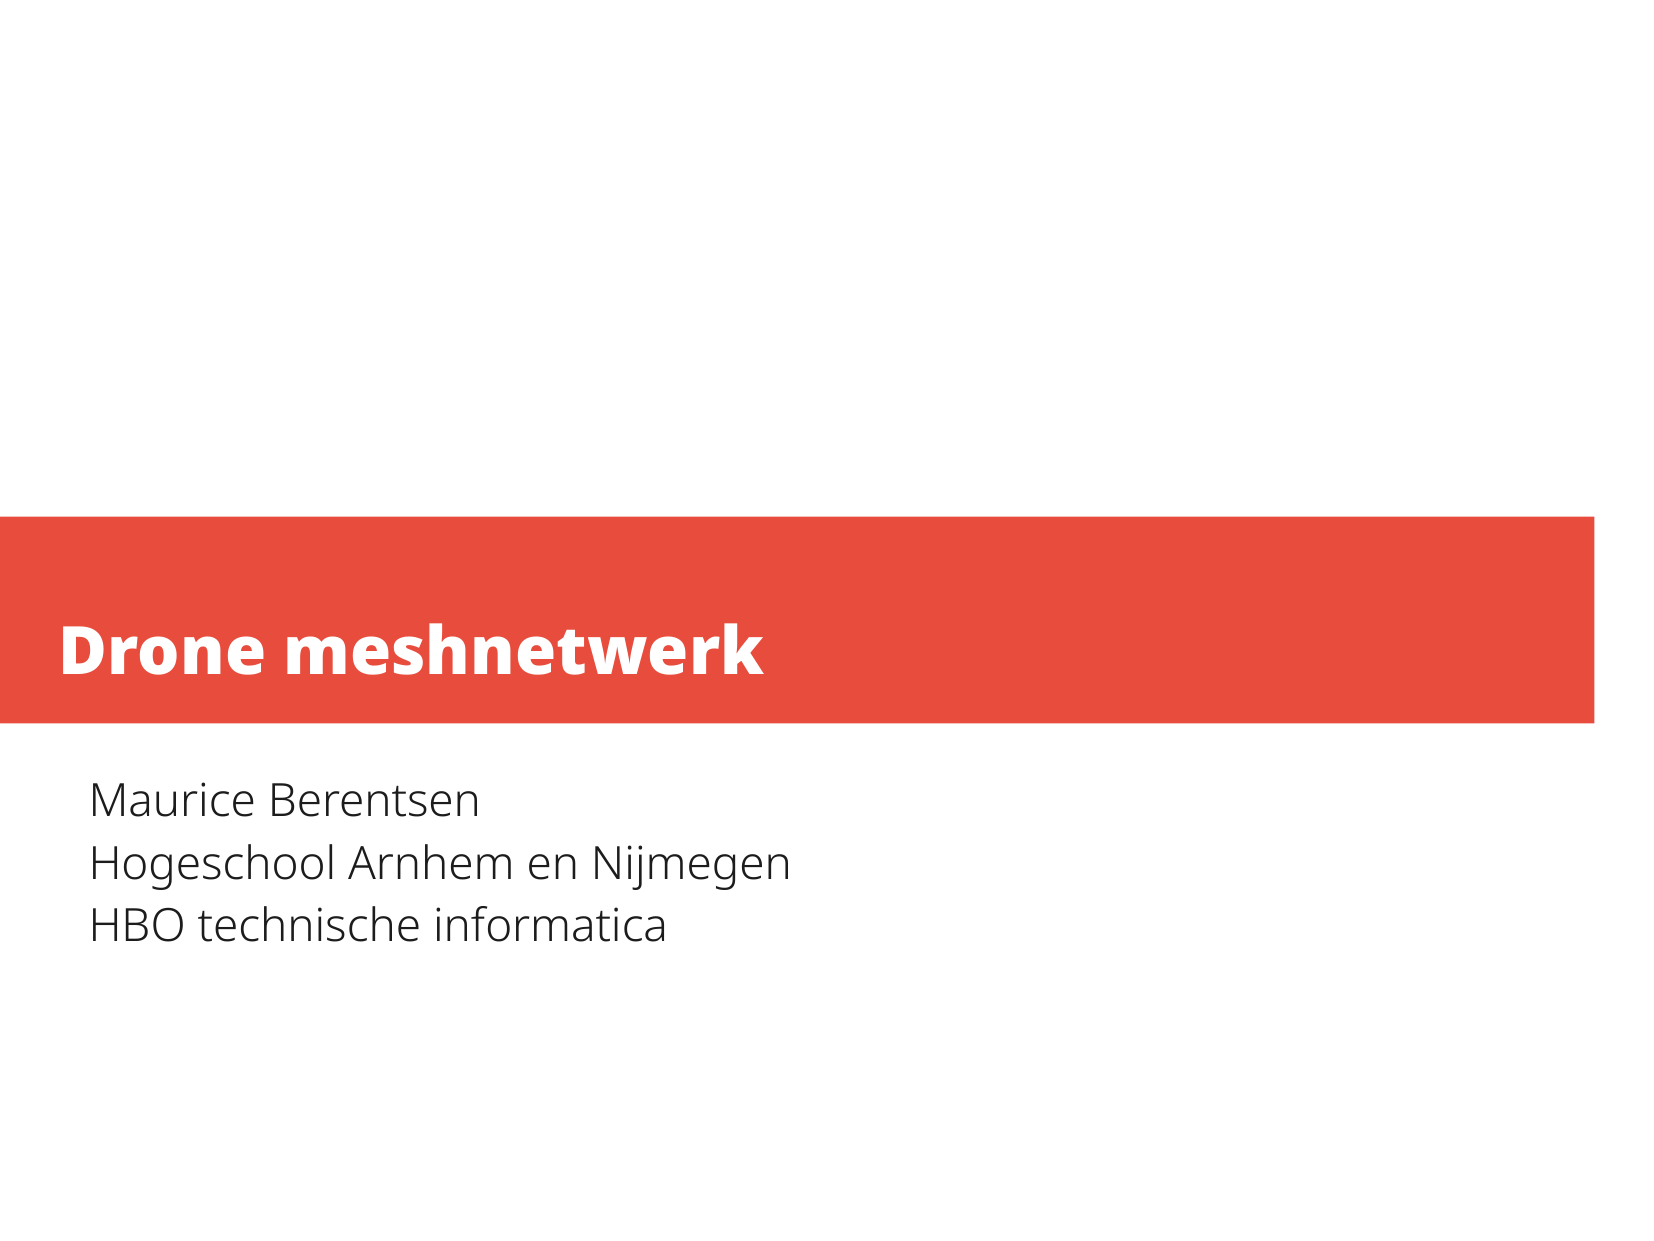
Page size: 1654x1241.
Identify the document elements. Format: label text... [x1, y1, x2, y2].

title Drone meshnetwerk [59, 546, 1595, 694]
subtitle Maurice Berentsen Hogeschool Arnhem en Nijmegen HBO technische informatica [88, 767, 1595, 1182]
